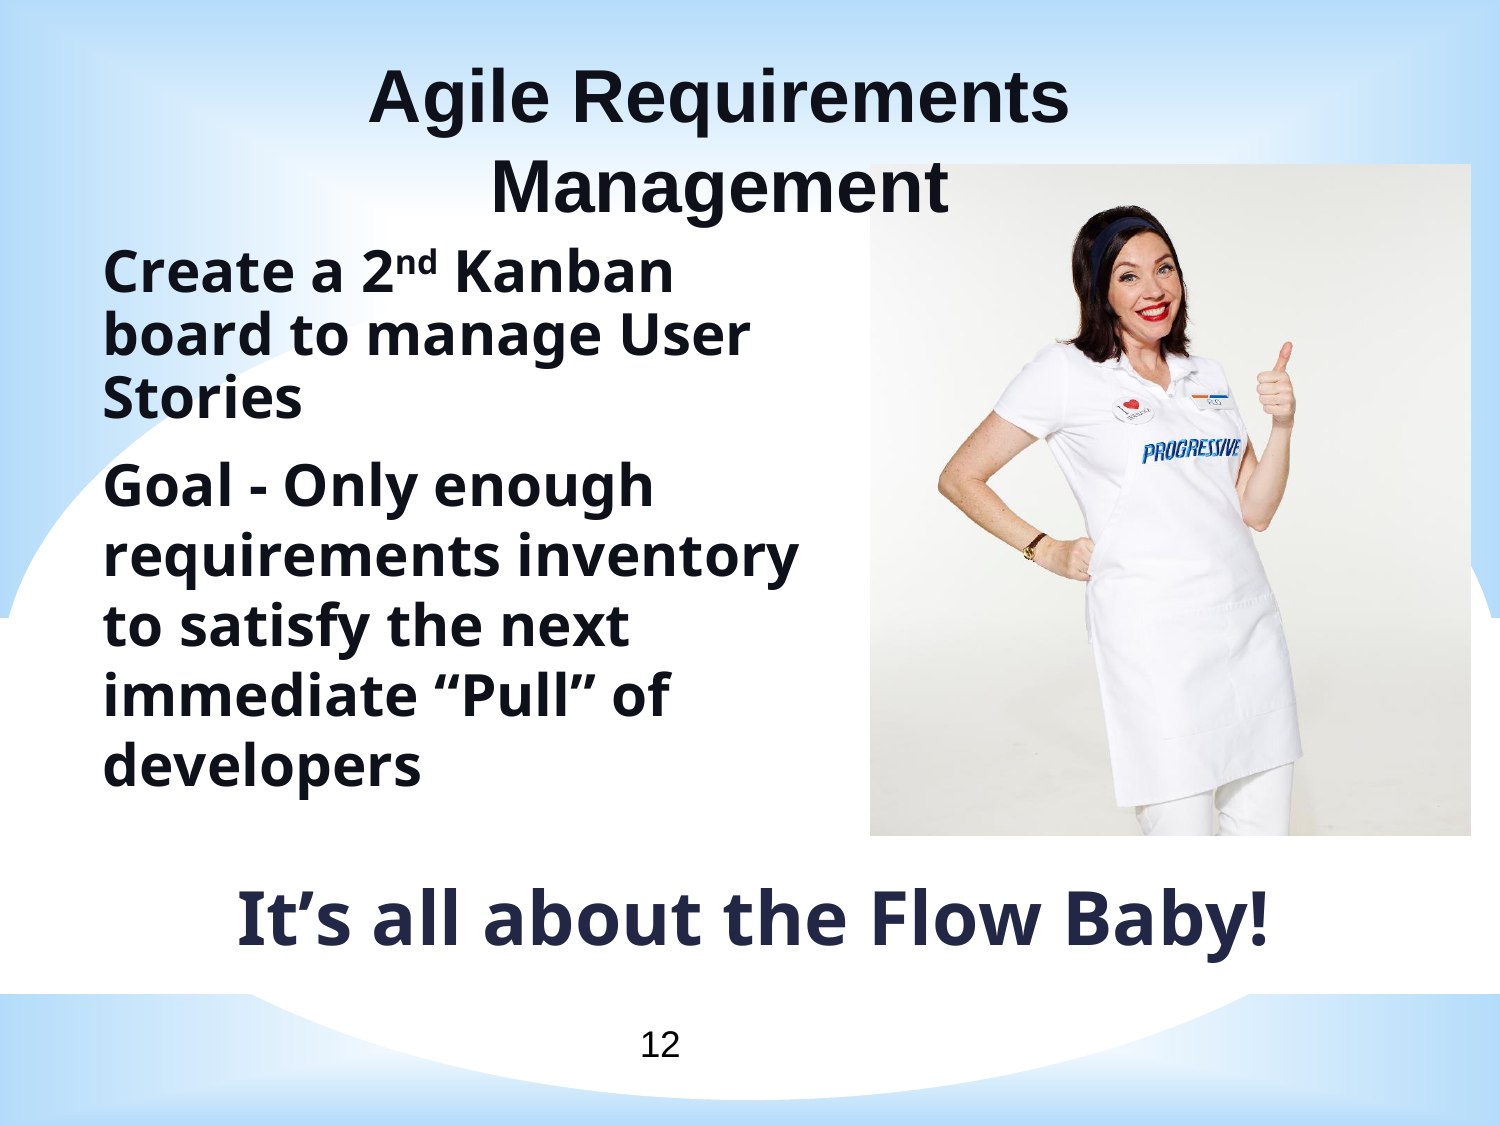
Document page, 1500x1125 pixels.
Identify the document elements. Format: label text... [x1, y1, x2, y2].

picture [0, 993, 1500, 1125]
text_box <number> [624, 1012, 925, 1073]
list Create a 2nd Kanban board to manage User Stories Goal - Only enough requirements inventory to satisfy the next immediate “Pull” of developers [87, 234, 856, 863]
title It’s all about the Flow Baby! [120, 862, 1388, 1000]
text_box Agile Requirements Management [135, 40, 1306, 235]
picture [0, 0, 1500, 909]
